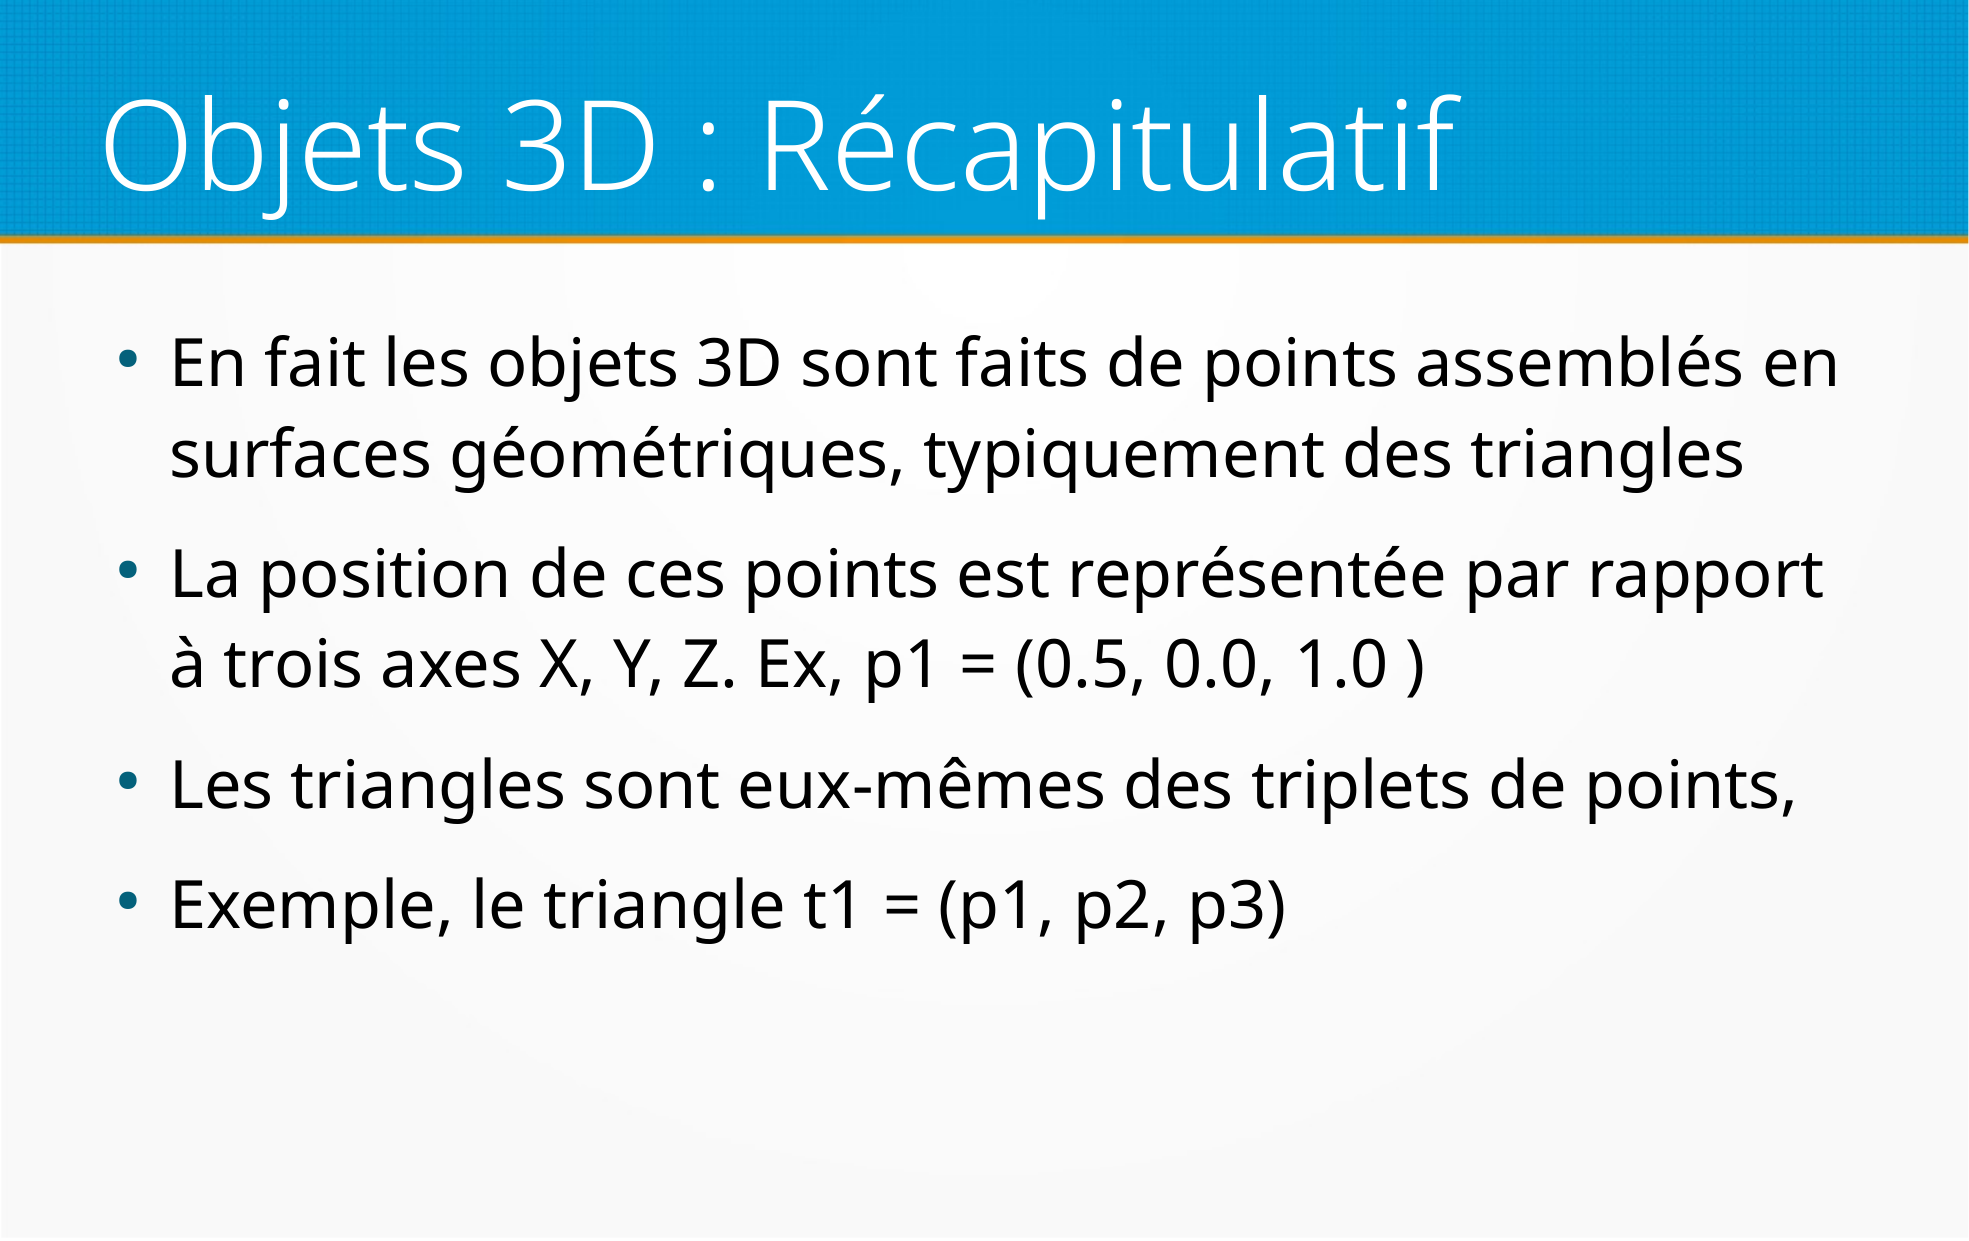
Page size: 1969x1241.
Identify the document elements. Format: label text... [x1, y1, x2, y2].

picture [0, 233, 1969, 1241]
list En fait les objets 3D sont faits de points assemblés en surfaces géométriques, typiquement des triangles La position de ces points est représentée par rapport à trois axes X, Y, Z. Ex, p1 = (0.5, 0.0, 1.0 ) Les triangles sont eux-mêmes des triplets de points, Exemple, le triangle t1 = (p1, p2, p3) [98, 315, 1861, 1081]
title Objets 3D : Récapitulatif [98, 19, 1870, 227]
